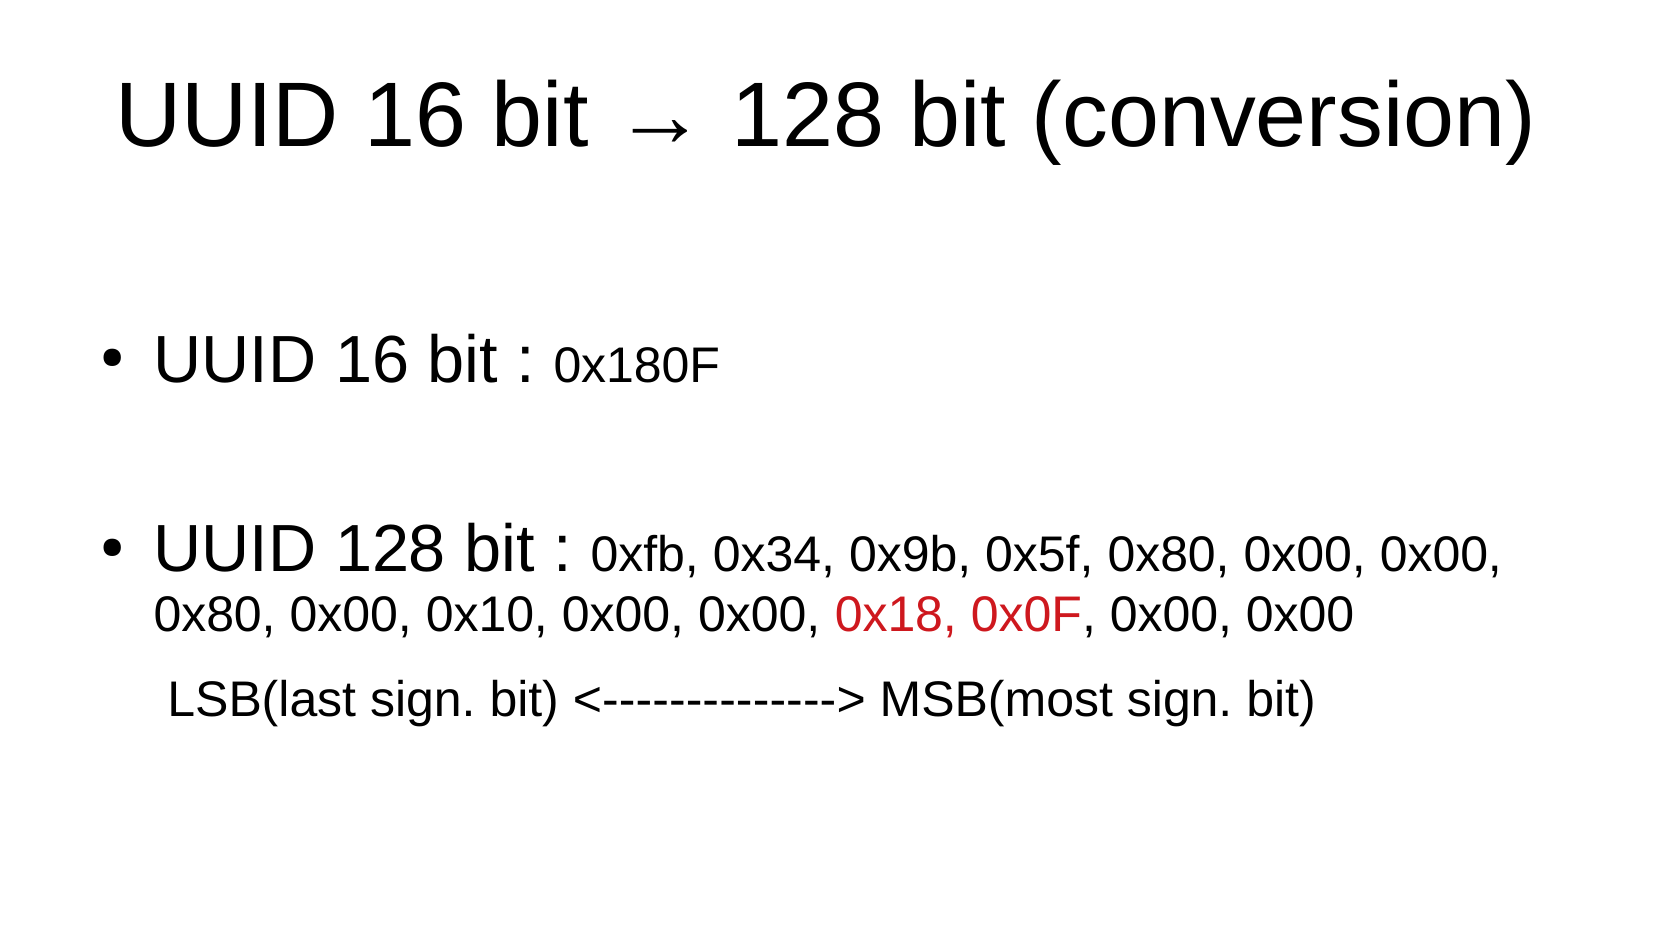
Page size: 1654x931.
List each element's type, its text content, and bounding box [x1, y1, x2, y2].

list UUID 16 bit : 0x180F UUID 128 bit : 0xfb, 0x34, 0x9b, 0x5f, 0x80, 0x00, 0x00, 0x80, 0x00, 0x10, 0x00, 0x00, 0x18, 0x0F, 0x00, 0x00 LSB(last sign. bit) <--------------> MSB(most sign. bit) [82, 217, 1571, 901]
title UUID 16 bit → 128 bit (conversion) [82, 37, 1571, 193]
